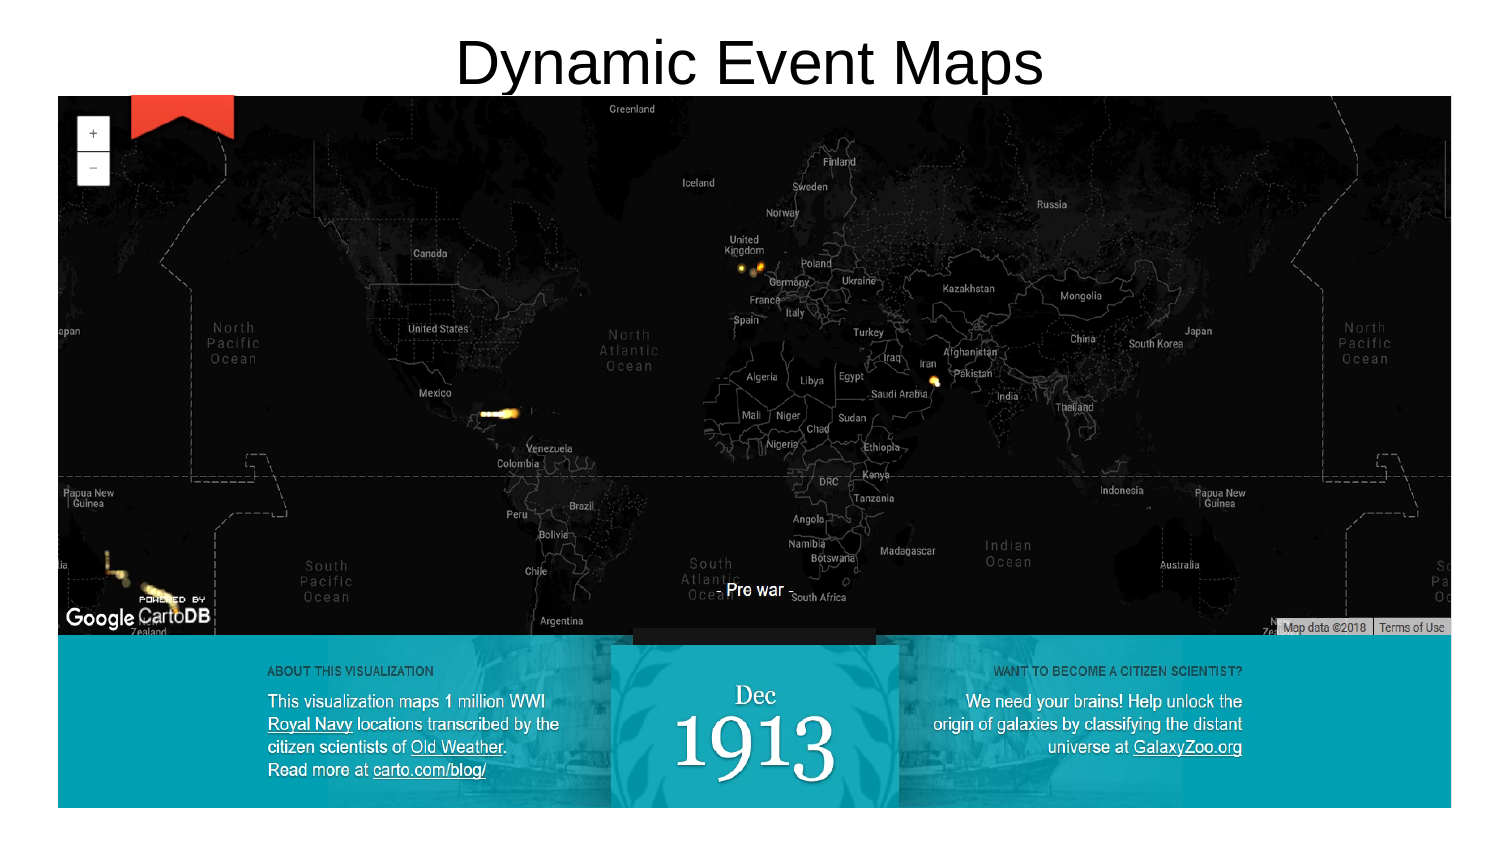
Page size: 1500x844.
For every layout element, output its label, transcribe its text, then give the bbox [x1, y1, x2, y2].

text_box [57, 94, 1453, 809]
title Dynamic Event Maps [76, 0, 1424, 94]
